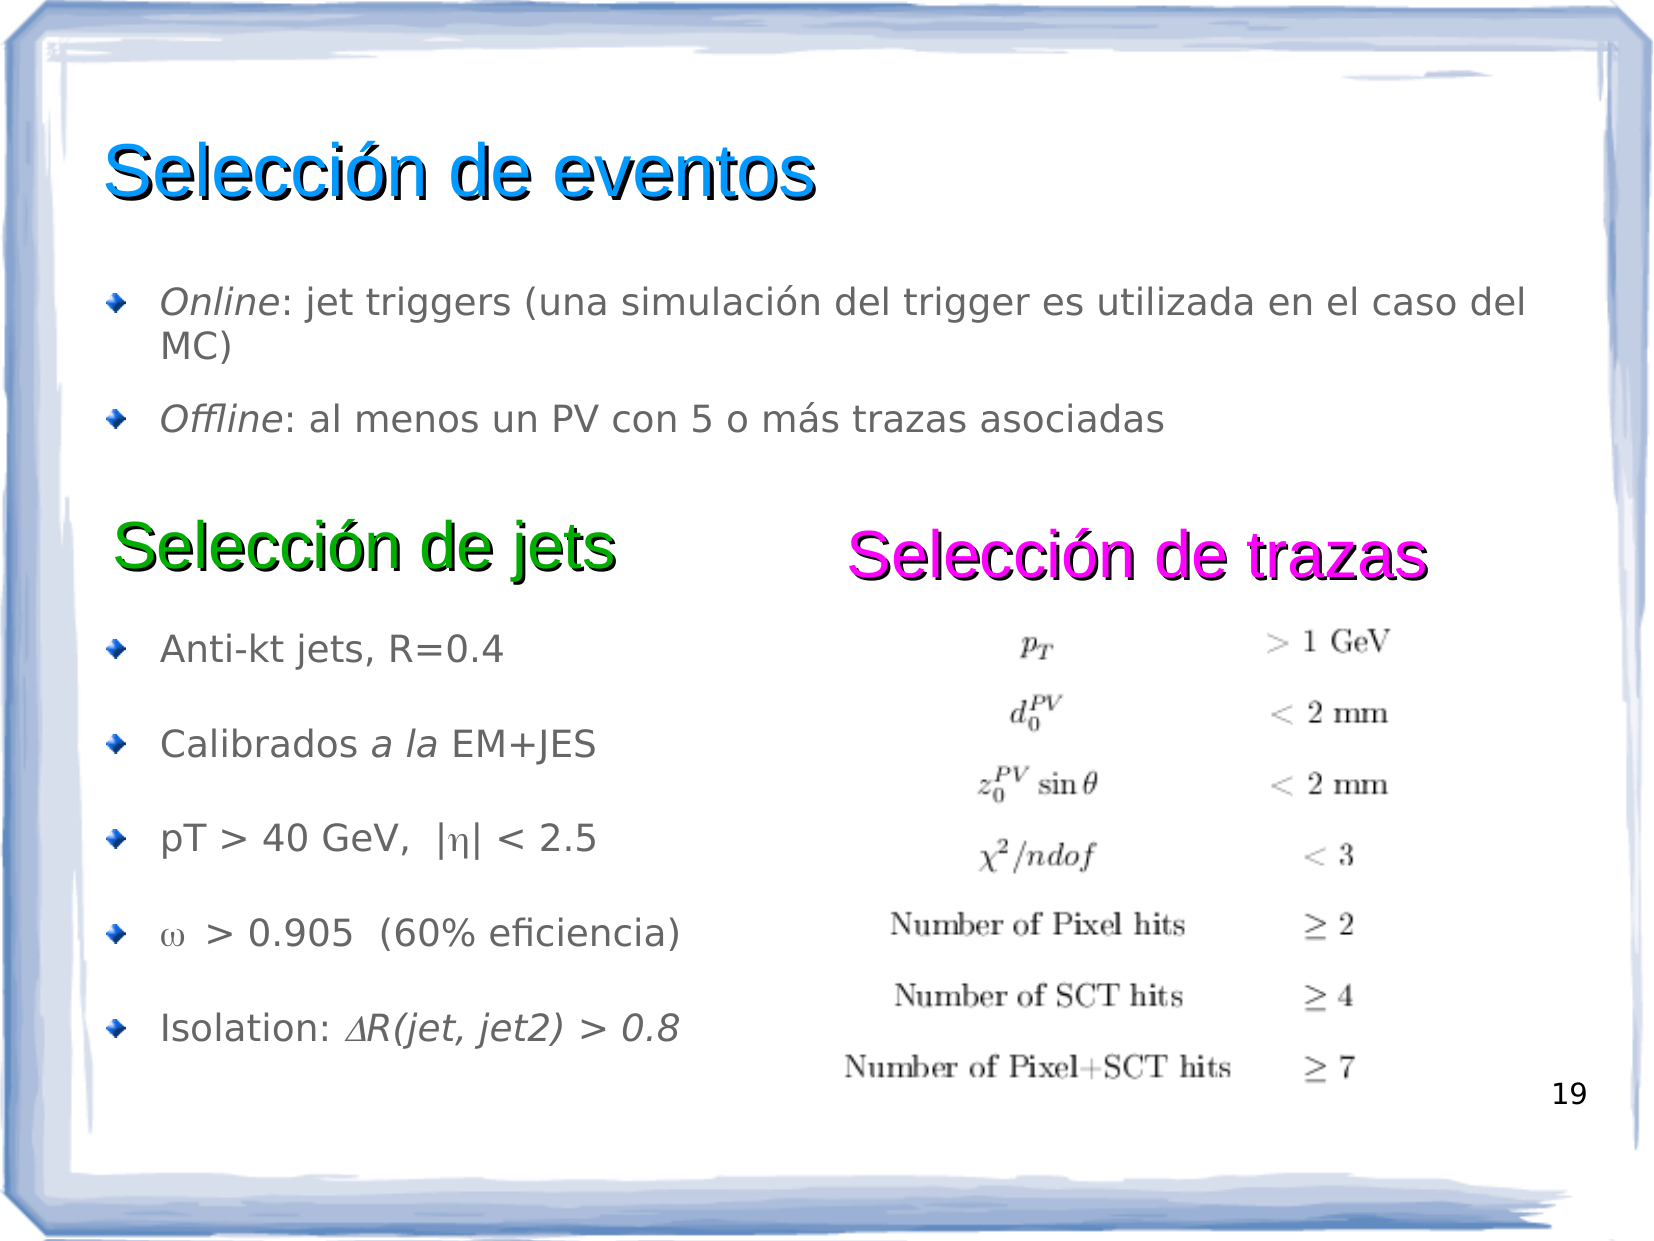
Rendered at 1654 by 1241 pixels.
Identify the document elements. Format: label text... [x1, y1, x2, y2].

list Anti-kt jets, R=0.4 Calibrados a la EM+JES pT > 40 GeV, |h| < 2.5 w > 0.905 (60% eficiencia) Isolation: DR(jet, jet2) > 0.8 [88, 534, 713, 1076]
title Selección de eventos [102, 90, 976, 209]
title Selección de trazas [846, 474, 1457, 635]
picture [0, 0, 1654, 1241]
list Online: jet triggers (una simulación del trigger es utilizada en el caso del MC) Offline: al menos un PV con 5 o más trazas asociadas [88, 209, 1581, 452]
title Selección de jets [112, 465, 723, 626]
